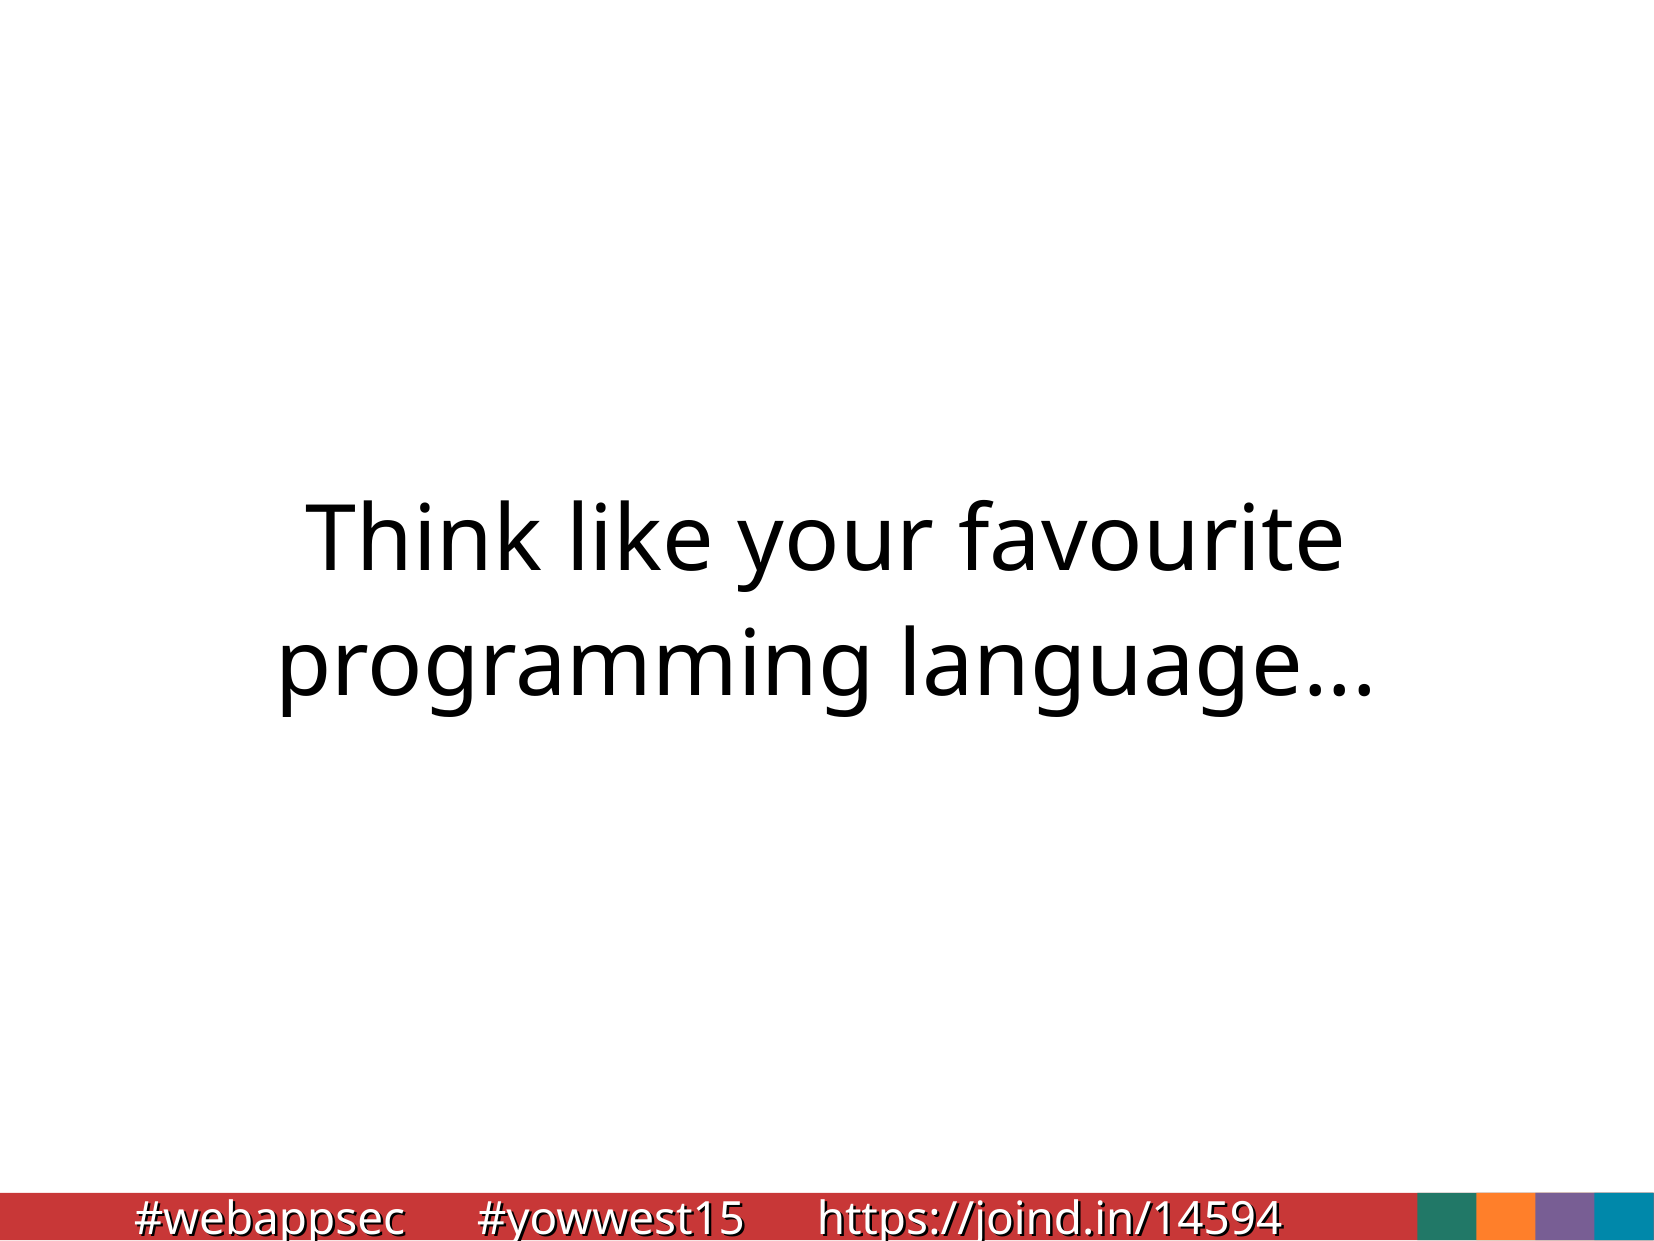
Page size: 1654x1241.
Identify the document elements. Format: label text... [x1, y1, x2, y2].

title Think like your favourite programming language... [82, 36, 1571, 1158]
